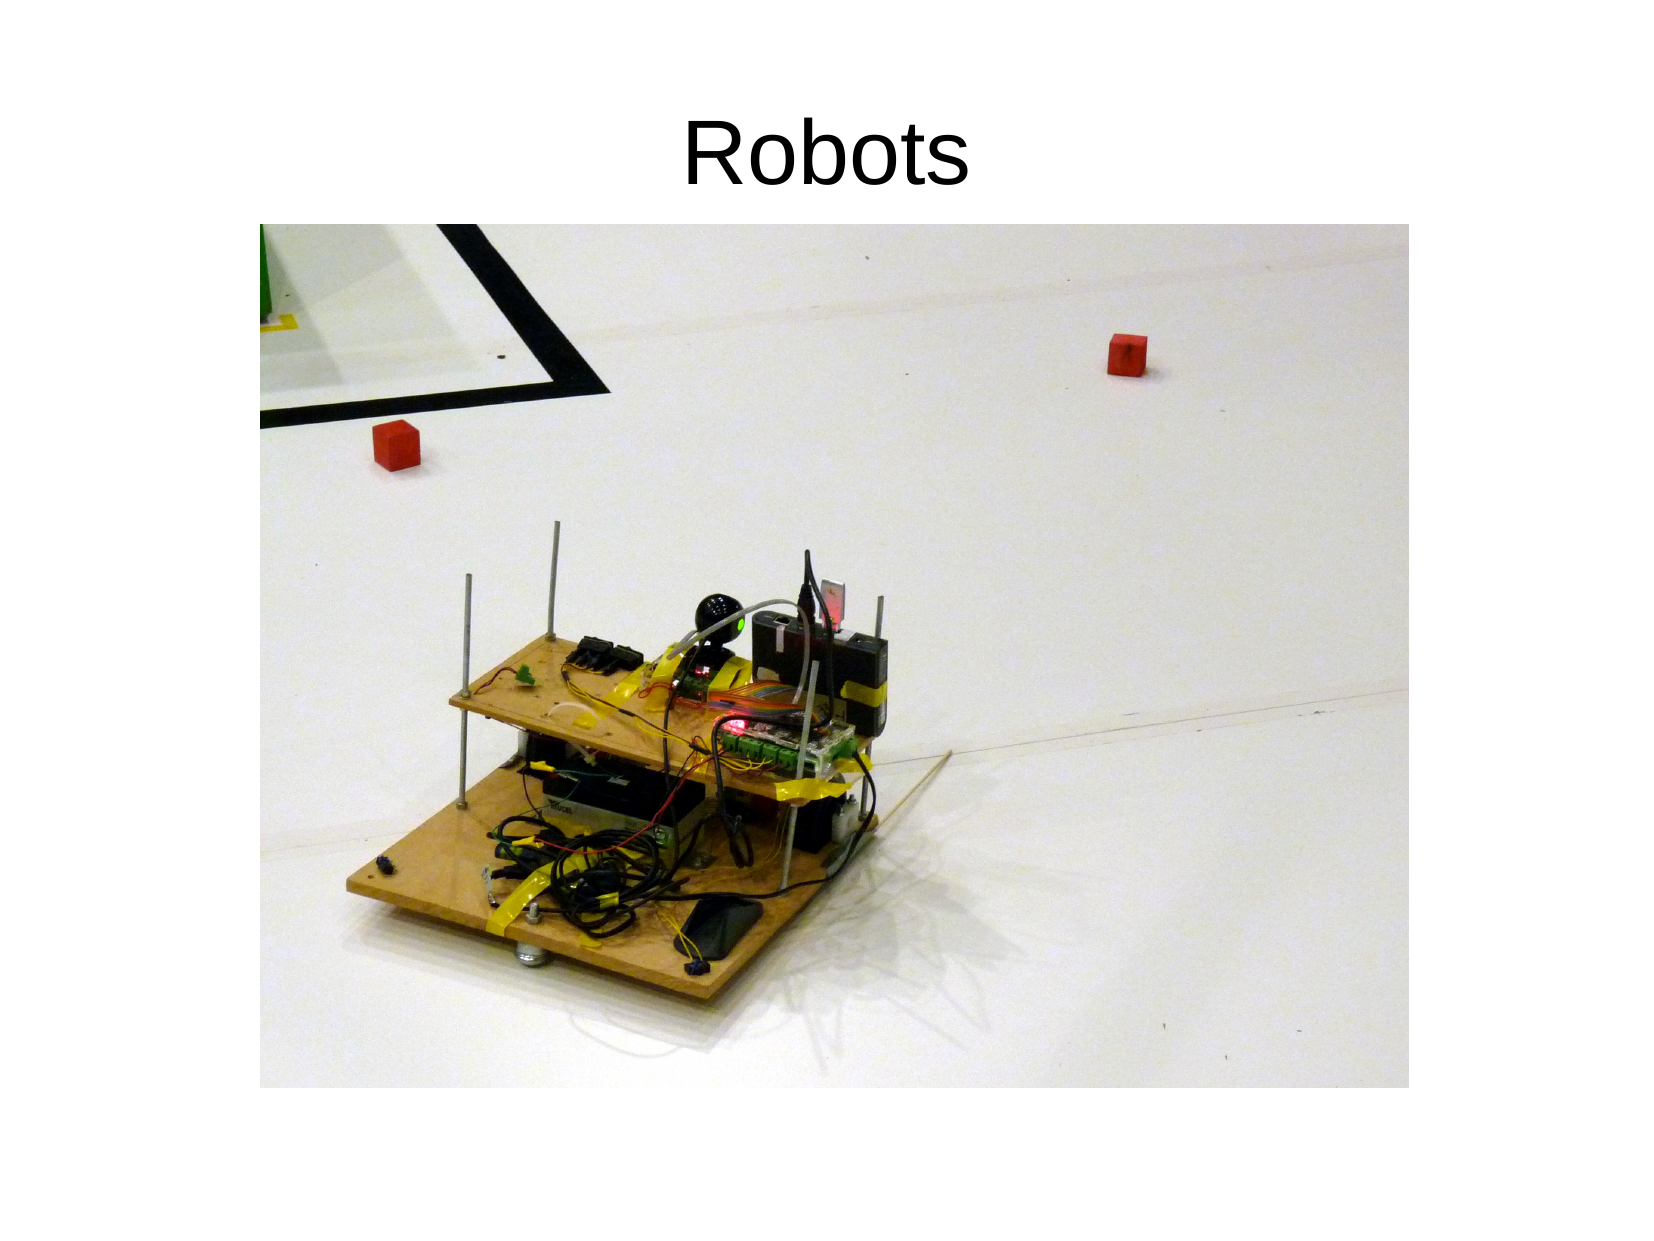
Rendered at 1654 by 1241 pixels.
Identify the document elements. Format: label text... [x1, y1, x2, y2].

picture [260, 224, 1409, 1088]
title Robots [82, 56, 1571, 250]
